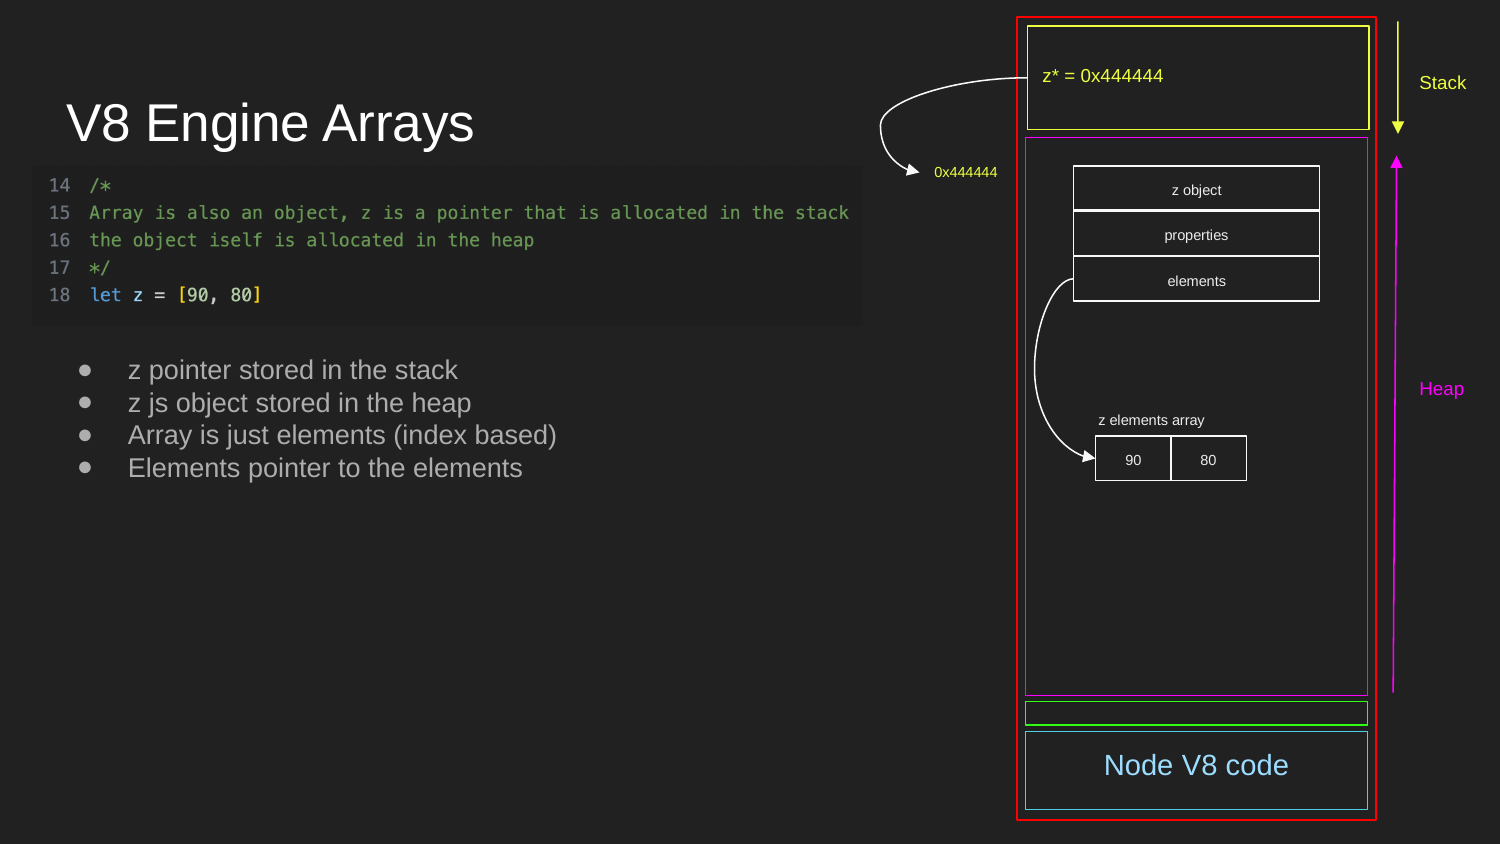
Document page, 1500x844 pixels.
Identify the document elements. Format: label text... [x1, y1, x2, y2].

text_box 90 [1095, 441, 1170, 481]
picture [32, 165, 863, 326]
text_box z object [1073, 165, 1320, 211]
text_box properties [1073, 211, 1320, 256]
text_box 80 [1170, 436, 1247, 481]
text_box Stack [1404, 55, 1495, 100]
text_box Heap [1404, 361, 1495, 406]
text_box z pointer stored in the stack z js object stored in the heap Array is just elements (index based) Elements pointer to the elements [37, 337, 899, 588]
text_box 0x444444 [919, 148, 1017, 196]
text_box elements [1073, 256, 1320, 301]
text_box Node V8 code [1025, 731, 1368, 810]
title V8 Engine Arrays [51, 72, 569, 165]
text_box z elements array [1073, 395, 1230, 441]
text_box z* = 0x444444 [1027, 26, 1370, 130]
